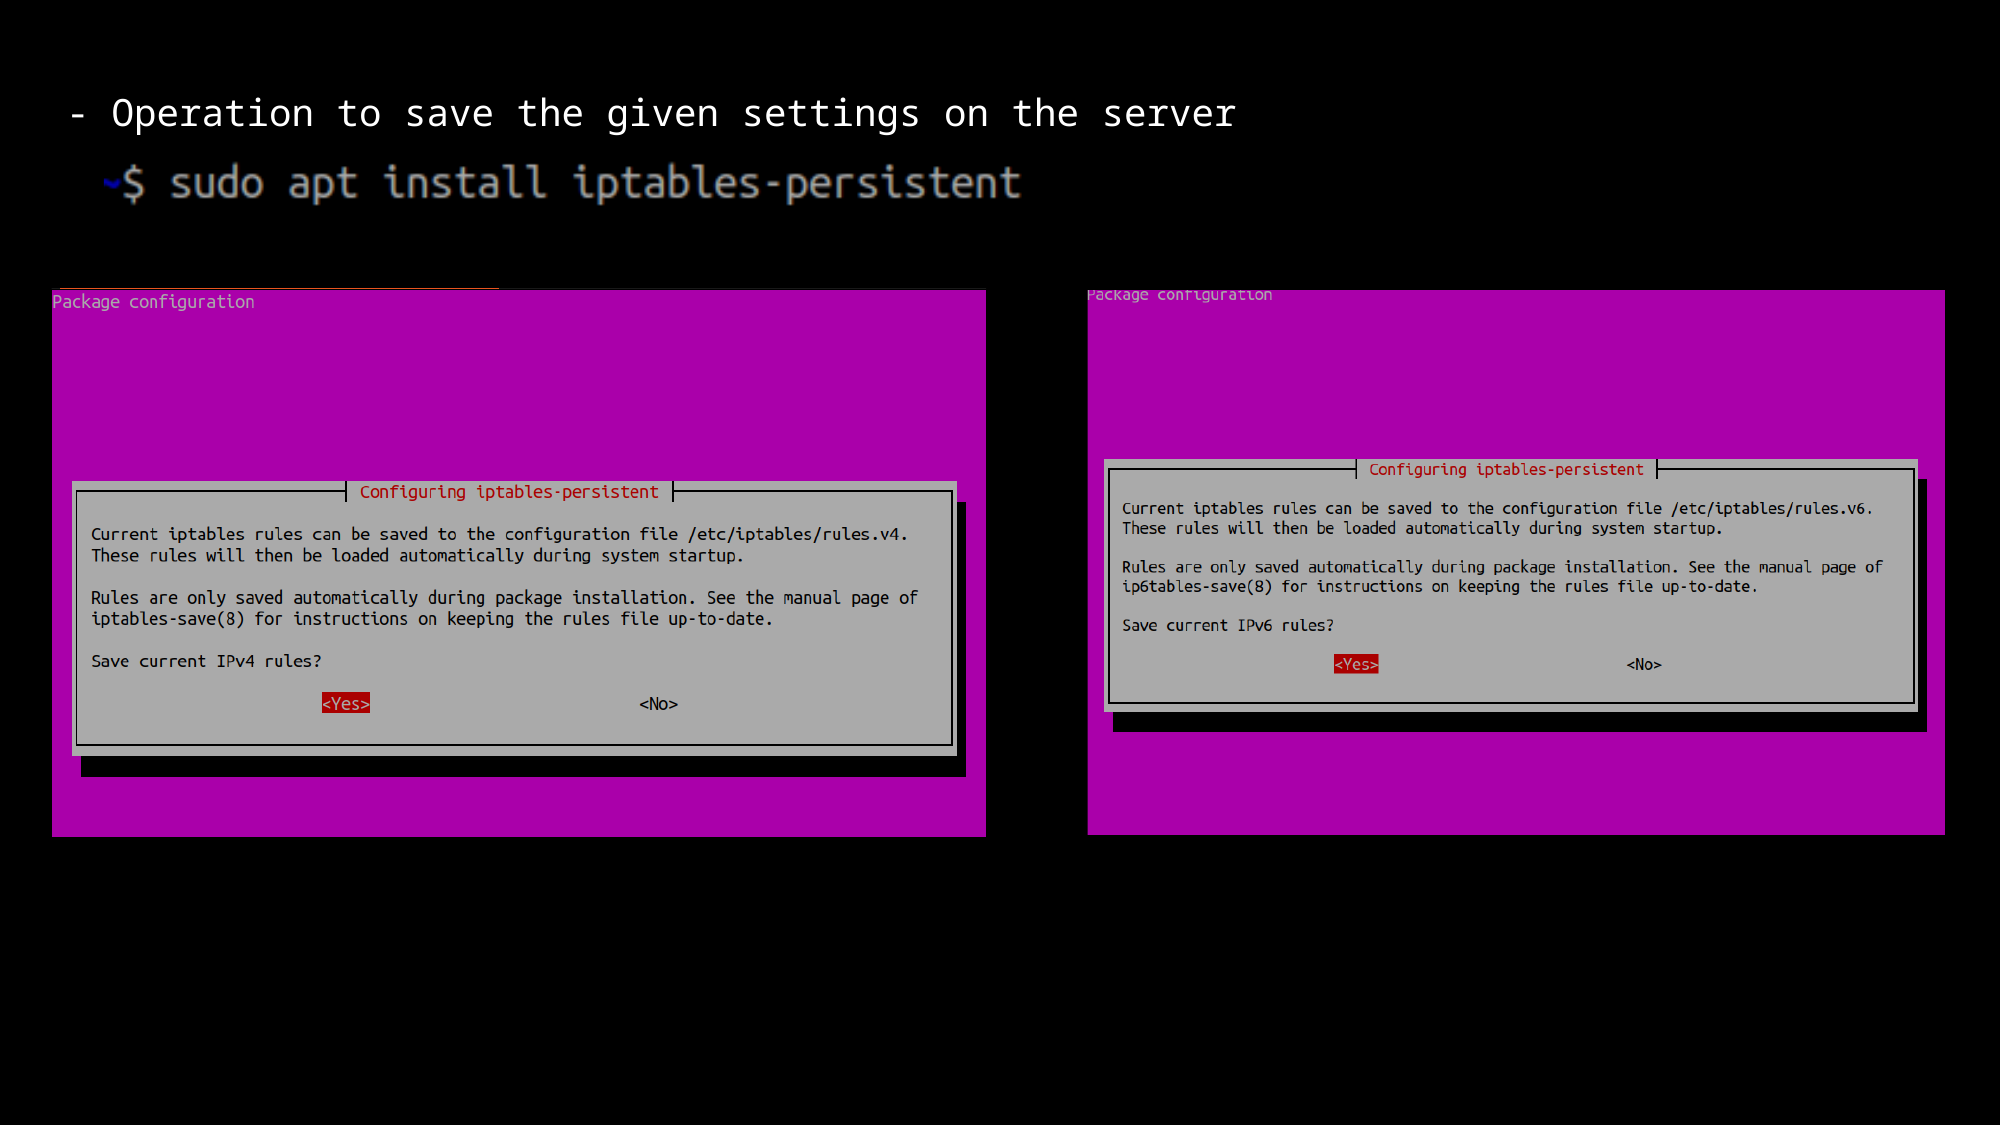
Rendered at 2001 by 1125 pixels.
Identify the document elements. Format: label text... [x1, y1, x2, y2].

picture [51, 288, 987, 837]
text_box - Operation to save the given settings on the server [51, 81, 1350, 142]
picture [1087, 290, 1946, 835]
picture [103, 158, 1039, 208]
